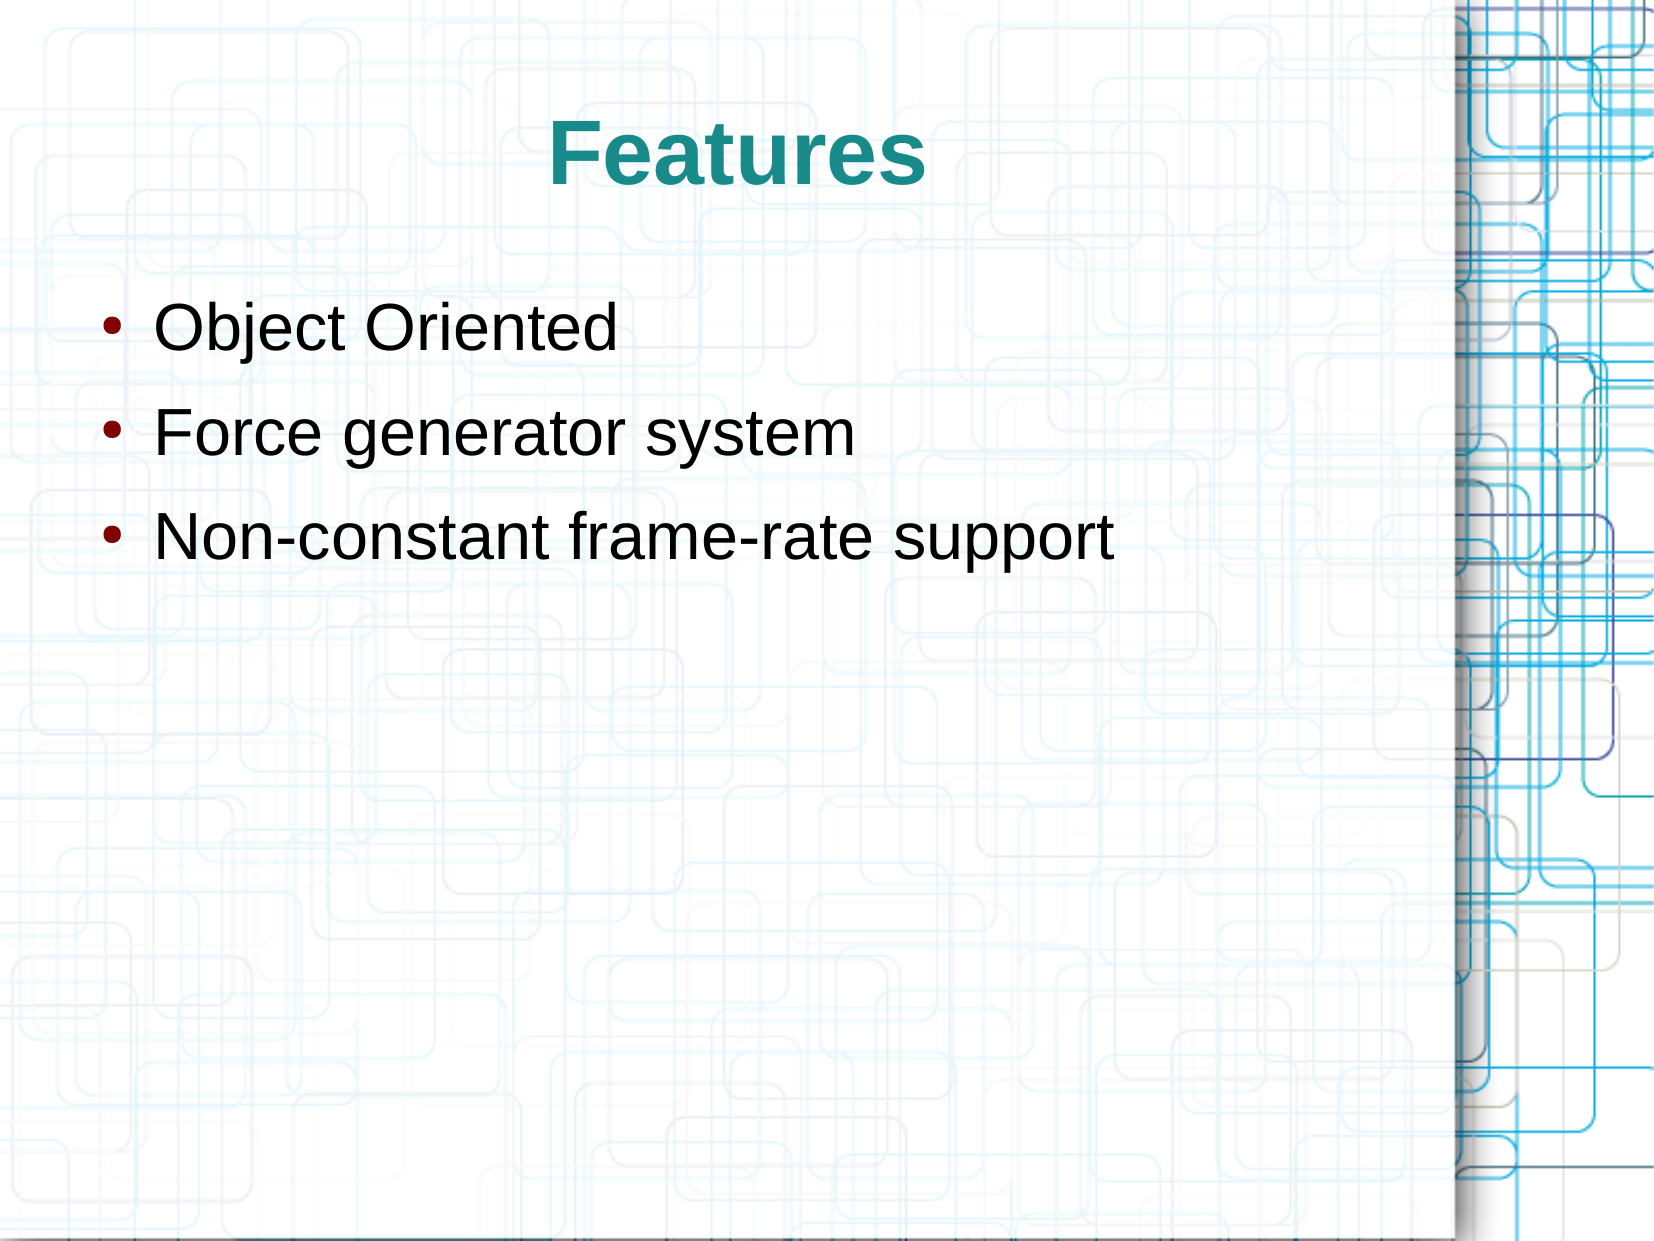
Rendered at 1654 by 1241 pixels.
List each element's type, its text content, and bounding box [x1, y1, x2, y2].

picture [0, 0, 1654, 1241]
list Object Oriented Force generator system Non-constant frame-rate support [82, 290, 1418, 1094]
title Features [59, 56, 1418, 250]
